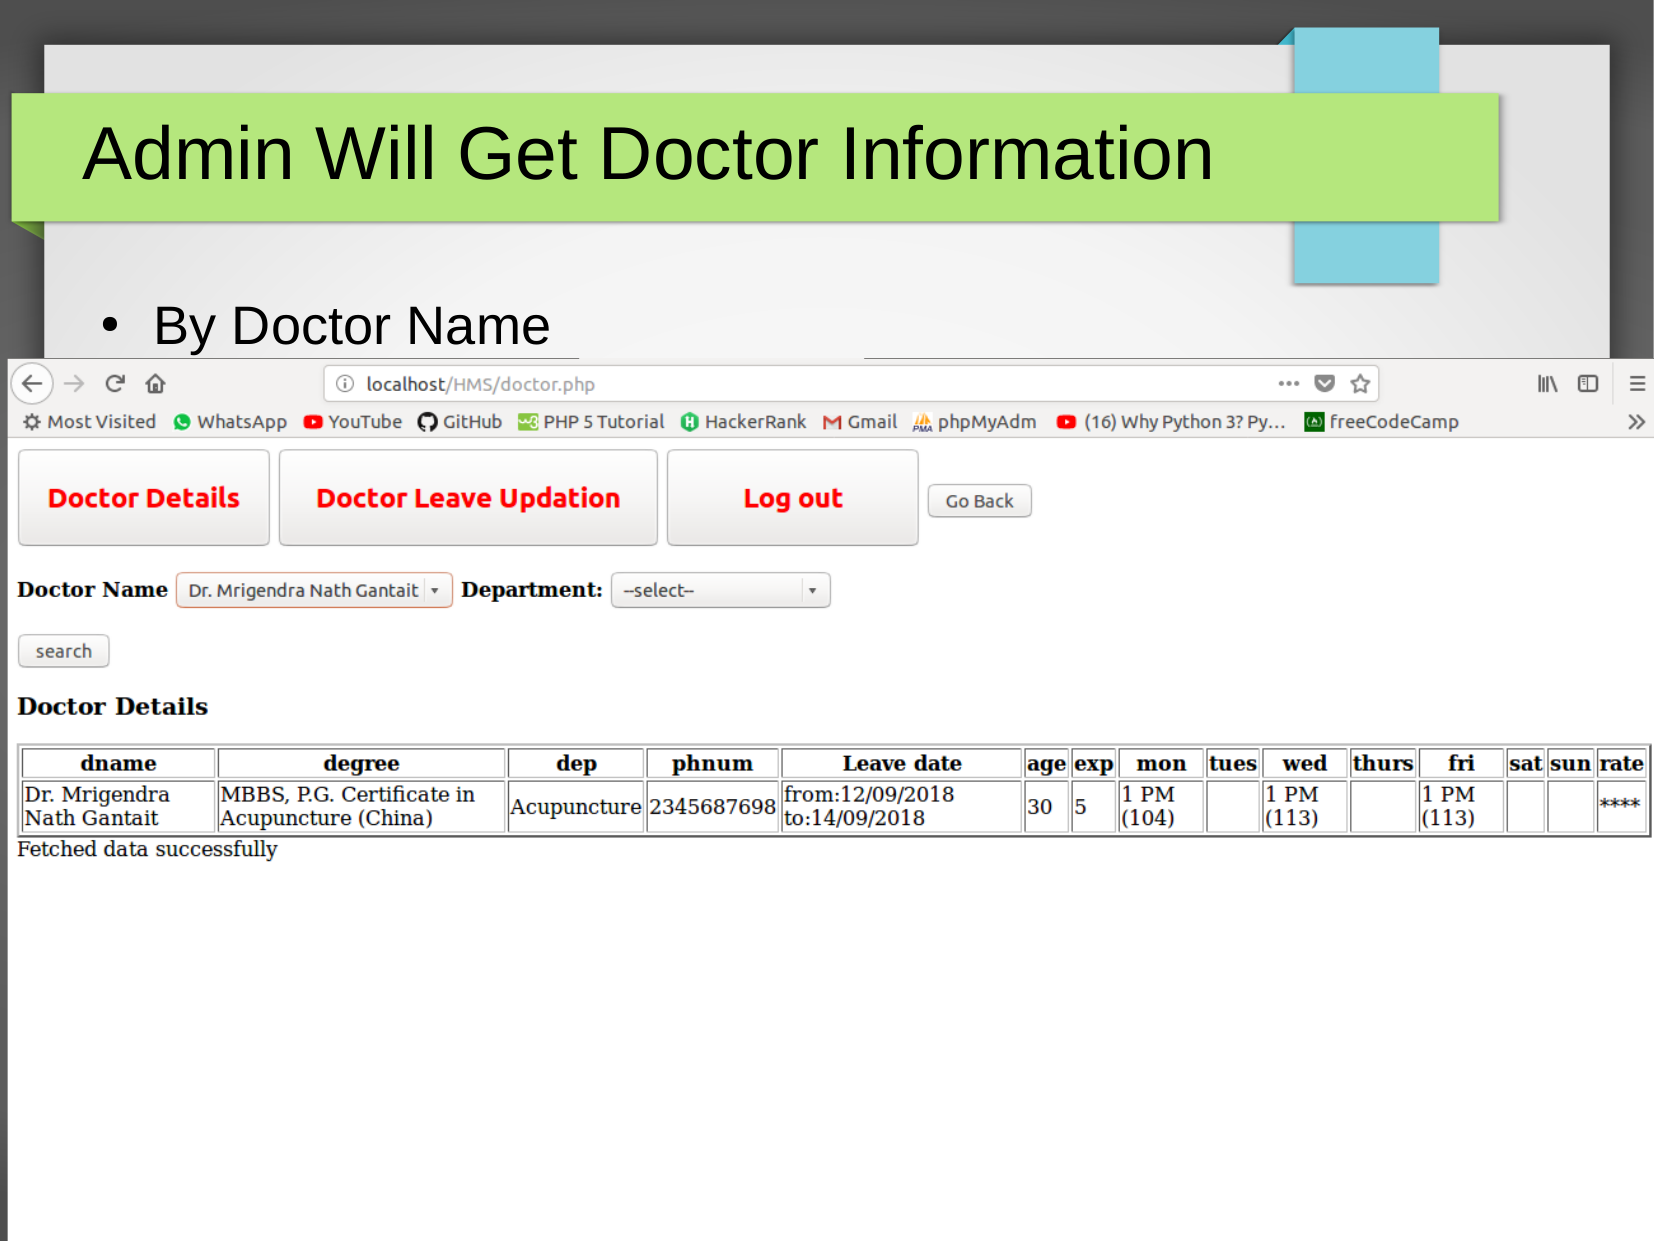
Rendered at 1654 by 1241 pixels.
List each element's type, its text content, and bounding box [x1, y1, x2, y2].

picture [0, 0, 1654, 1241]
list By Doctor Name [82, 295, 1571, 358]
title Admin Will Get Doctor Information [82, 94, 1264, 213]
